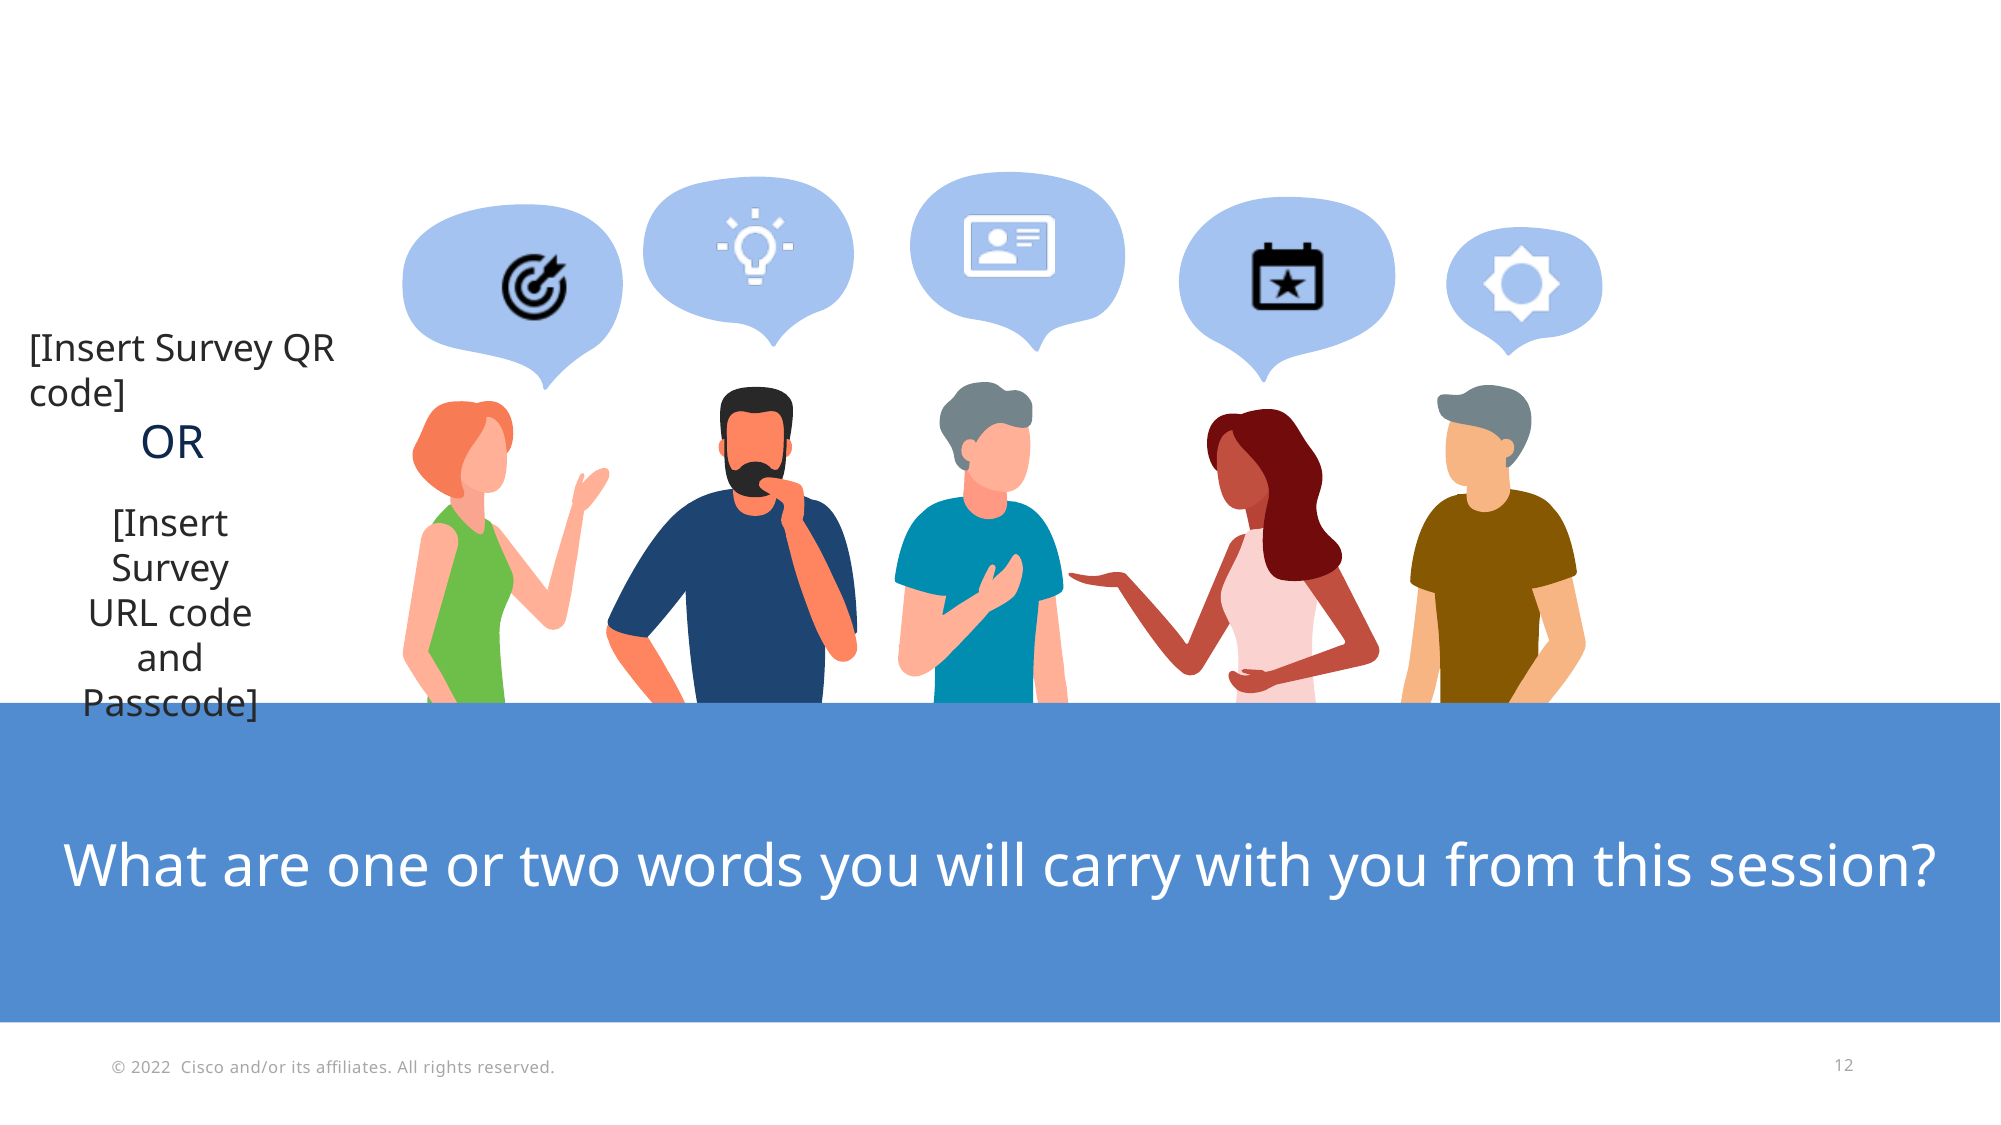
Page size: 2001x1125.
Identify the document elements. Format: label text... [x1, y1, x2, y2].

text_box OR [72, 422, 273, 475]
text_box [402, 401, 610, 702]
text_box [1178, 196, 1396, 383]
text_box [894, 382, 1069, 702]
text_box [643, 176, 854, 347]
picture [1481, 243, 1563, 325]
text_box What are one or two words you will carry with you from this session? [0, 702, 2000, 1023]
picture [714, 205, 797, 289]
text_box [606, 386, 858, 702]
text_box [1446, 227, 1603, 356]
text_box [1400, 385, 1586, 702]
picture [496, 248, 573, 327]
picture [1241, 236, 1335, 317]
text_box [Insert Survey QR code] [13, 316, 420, 422]
text_box [402, 204, 623, 390]
text_box [910, 171, 1126, 352]
text_box [Insert Survey URL code and Passcode] [56, 491, 284, 732]
text_box [1068, 409, 1380, 702]
picture [964, 205, 1055, 288]
